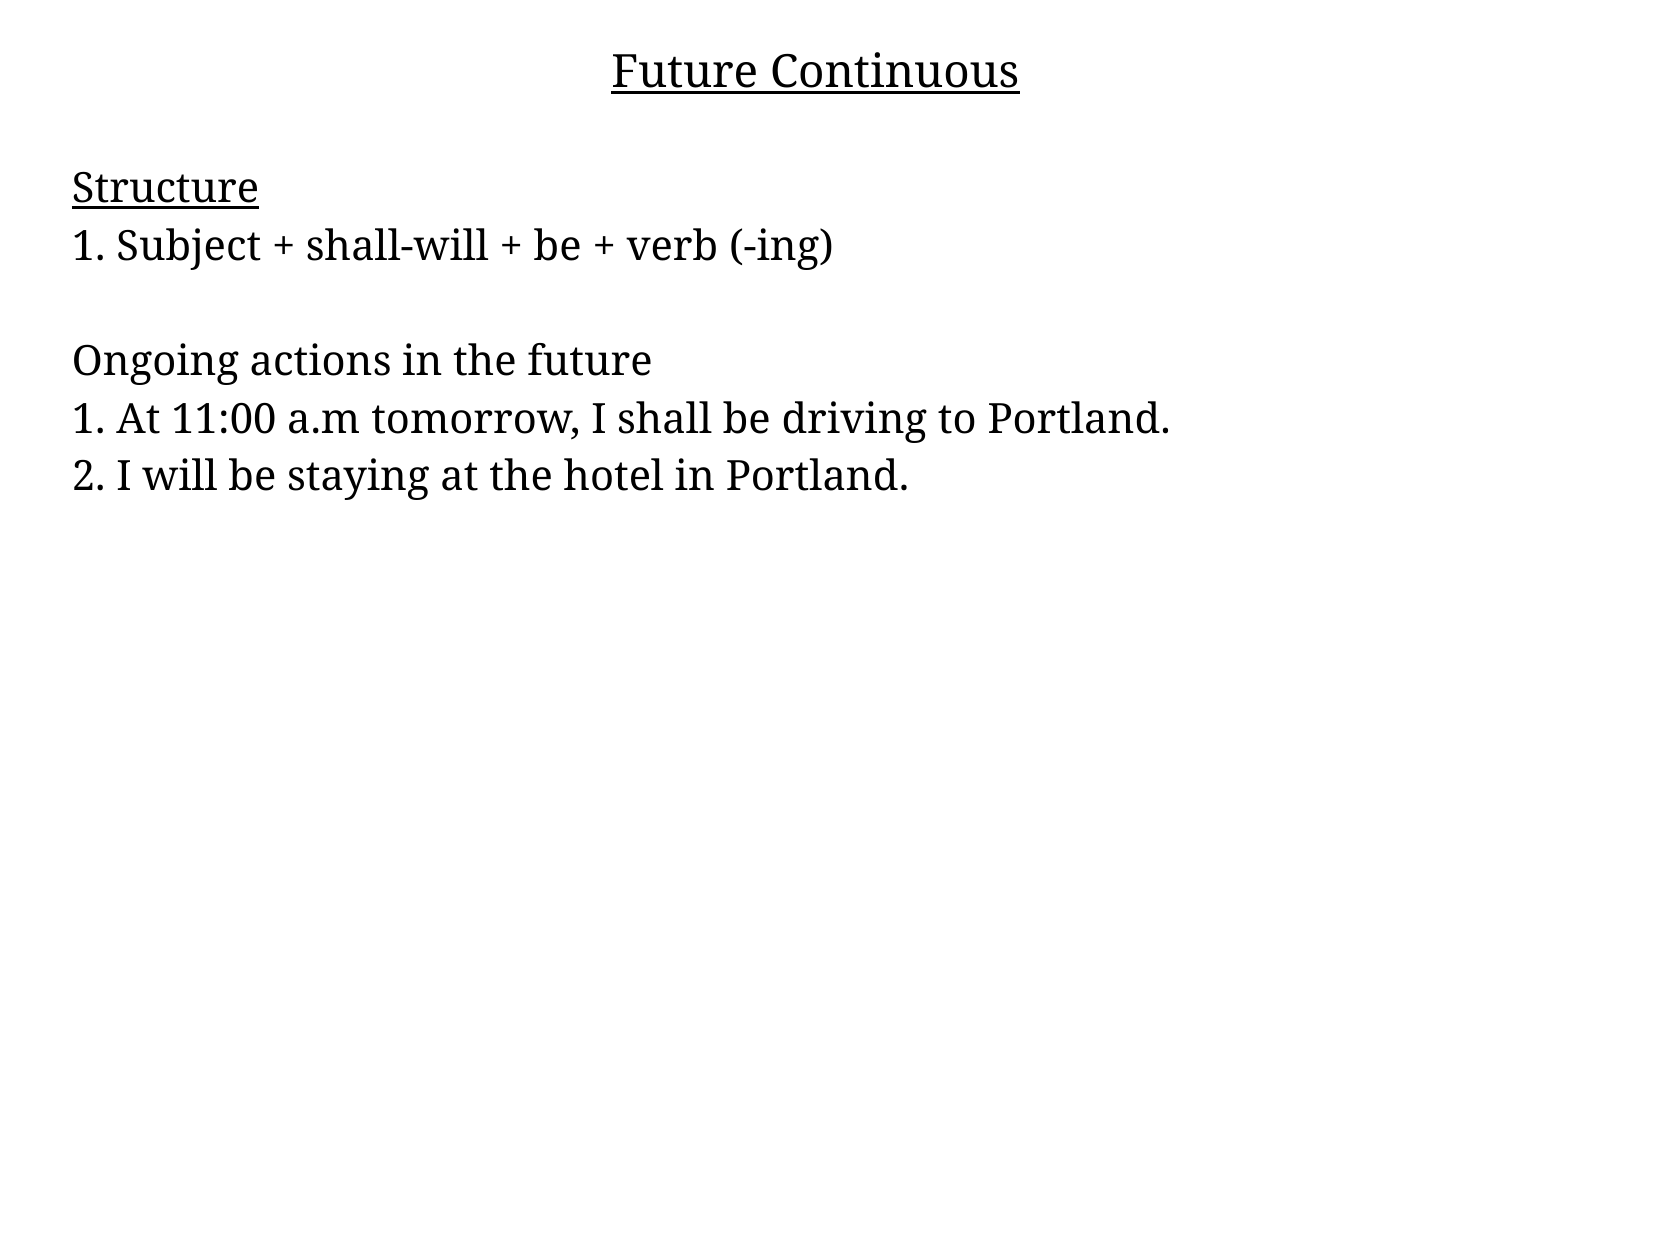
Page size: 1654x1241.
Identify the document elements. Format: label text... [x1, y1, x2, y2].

text_box Future Continuous Structure 1. Subject + shall-will + be + verb (-ing) Ongoing actions in the future 1. At 11:00 a.m tomorrow, I shall be driving to Portland. 2. I will be staying at the hotel in Portland. [71, 31, 1560, 1140]
